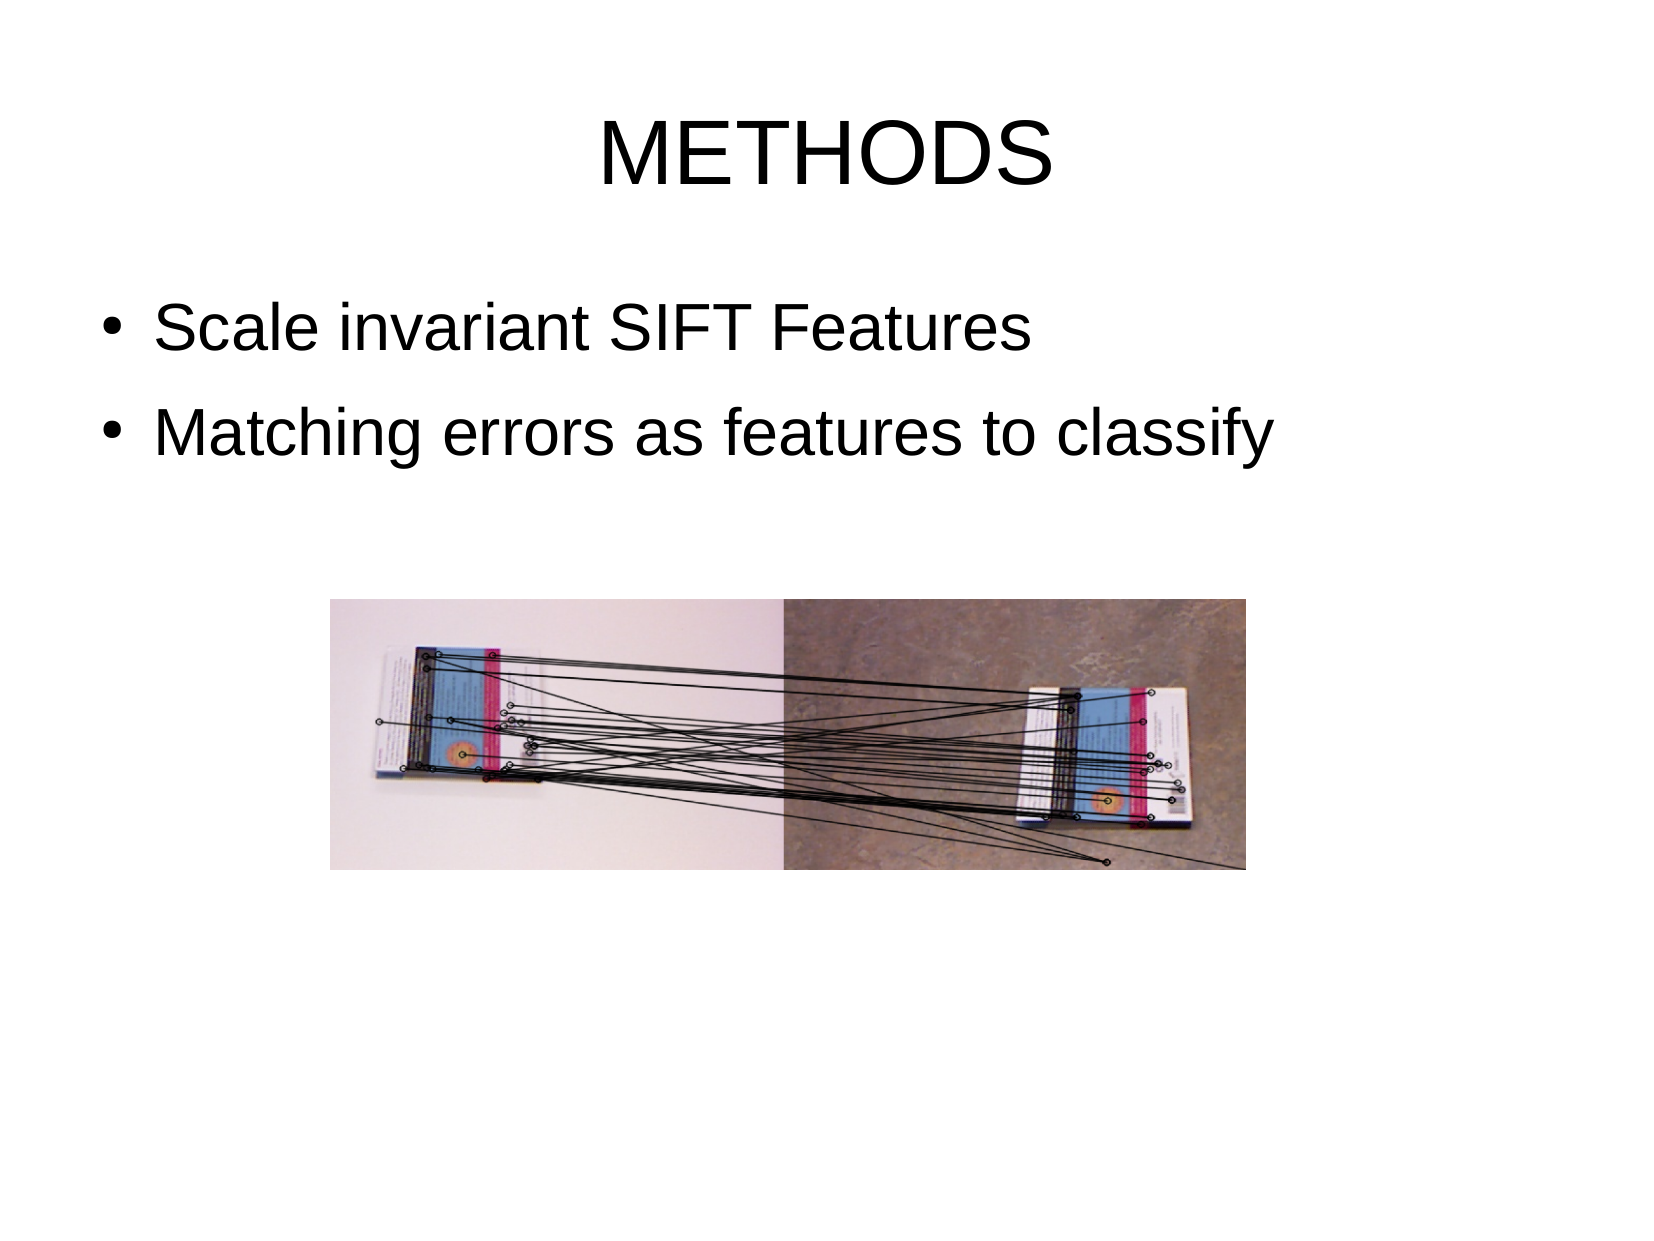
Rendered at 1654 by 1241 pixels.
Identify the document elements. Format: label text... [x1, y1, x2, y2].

picture [330, 599, 1246, 871]
list Scale invariant SIFT Features Matching errors as features to classify [82, 290, 1538, 1010]
title METHODS [82, 49, 1571, 257]
